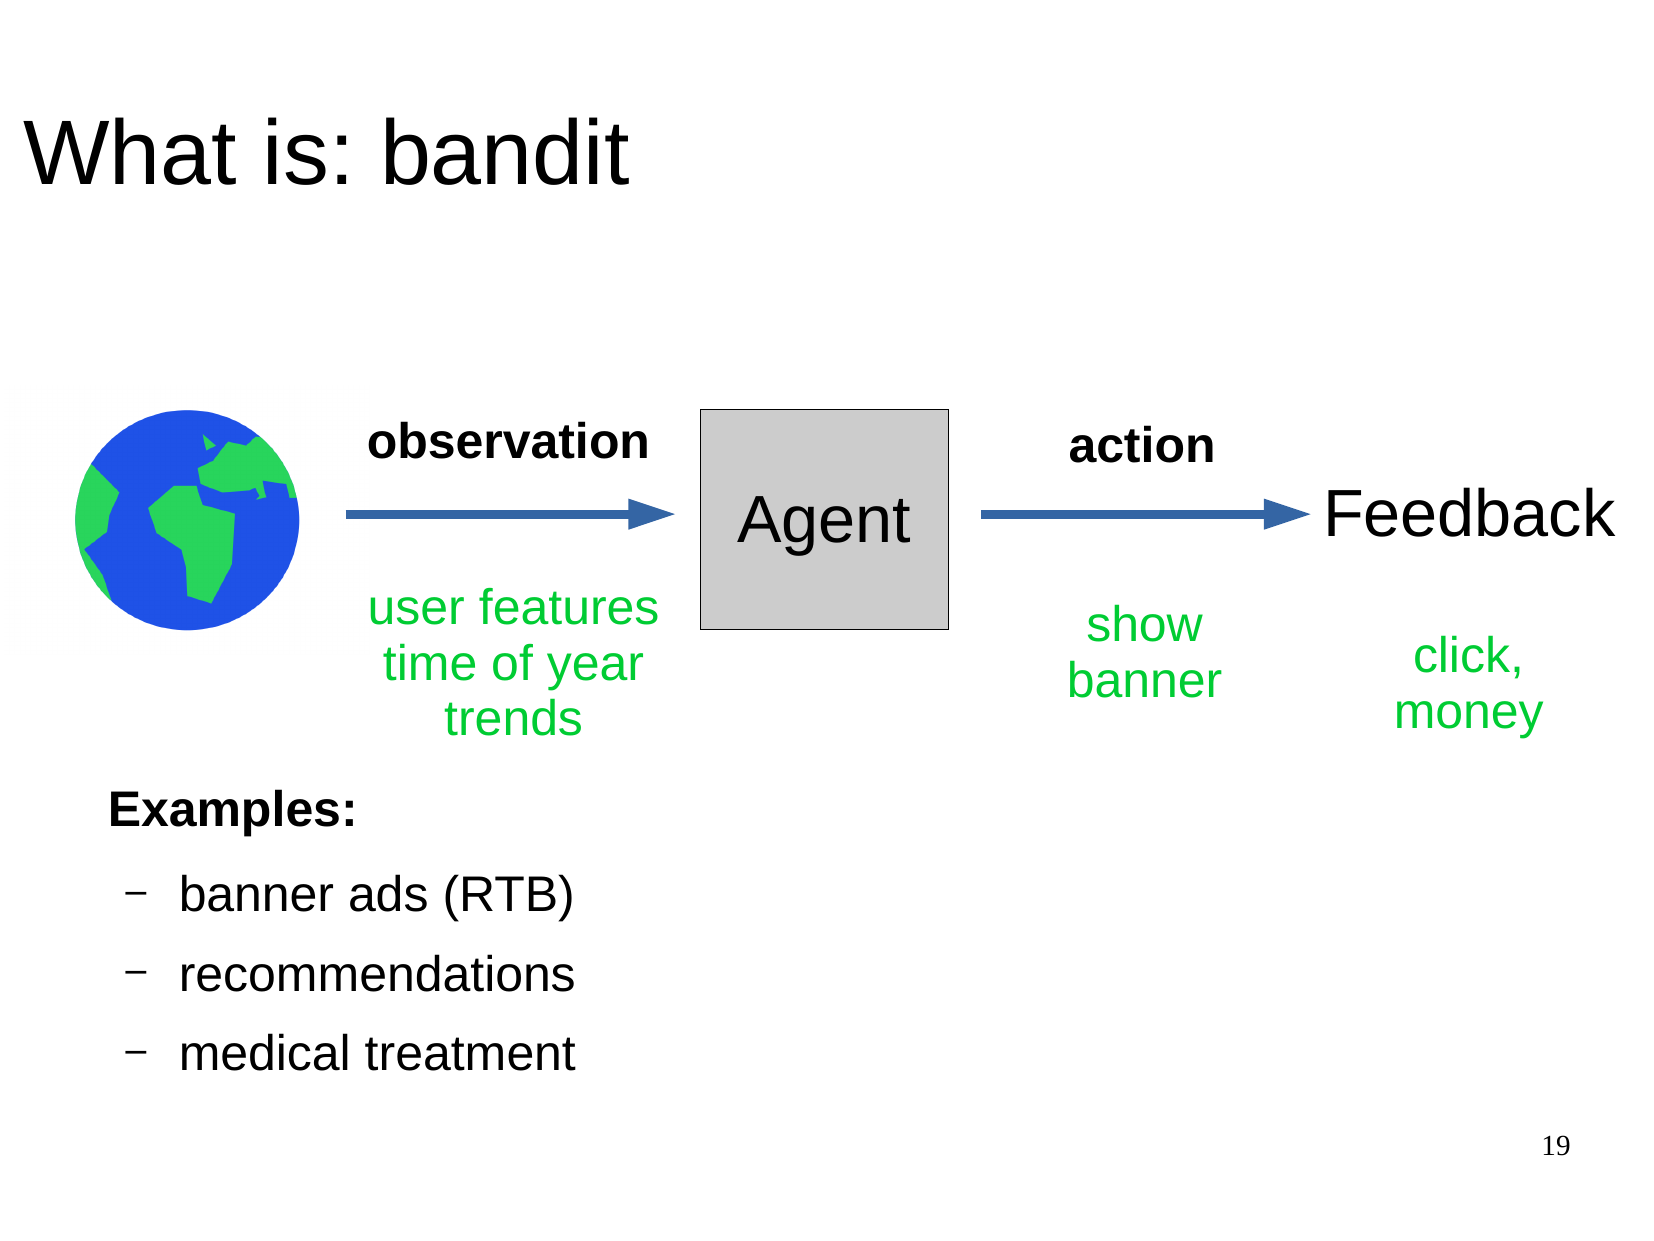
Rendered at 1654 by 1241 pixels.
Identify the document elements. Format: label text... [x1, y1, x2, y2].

text_box show banner [976, 589, 1327, 717]
list Examples: banner ads (RTB) recommendations medical treatment [36, 781, 1336, 1241]
title What is: bandit [23, 49, 1512, 257]
text_box action [1053, 409, 1231, 481]
picture [4, 385, 370, 655]
text_box observation [352, 406, 666, 478]
text_box Agent [700, 409, 949, 630]
text_box Feedback [1259, 468, 1654, 559]
text_box click, money [1316, 619, 1621, 804]
text_box user features time of year trends [338, 571, 689, 756]
